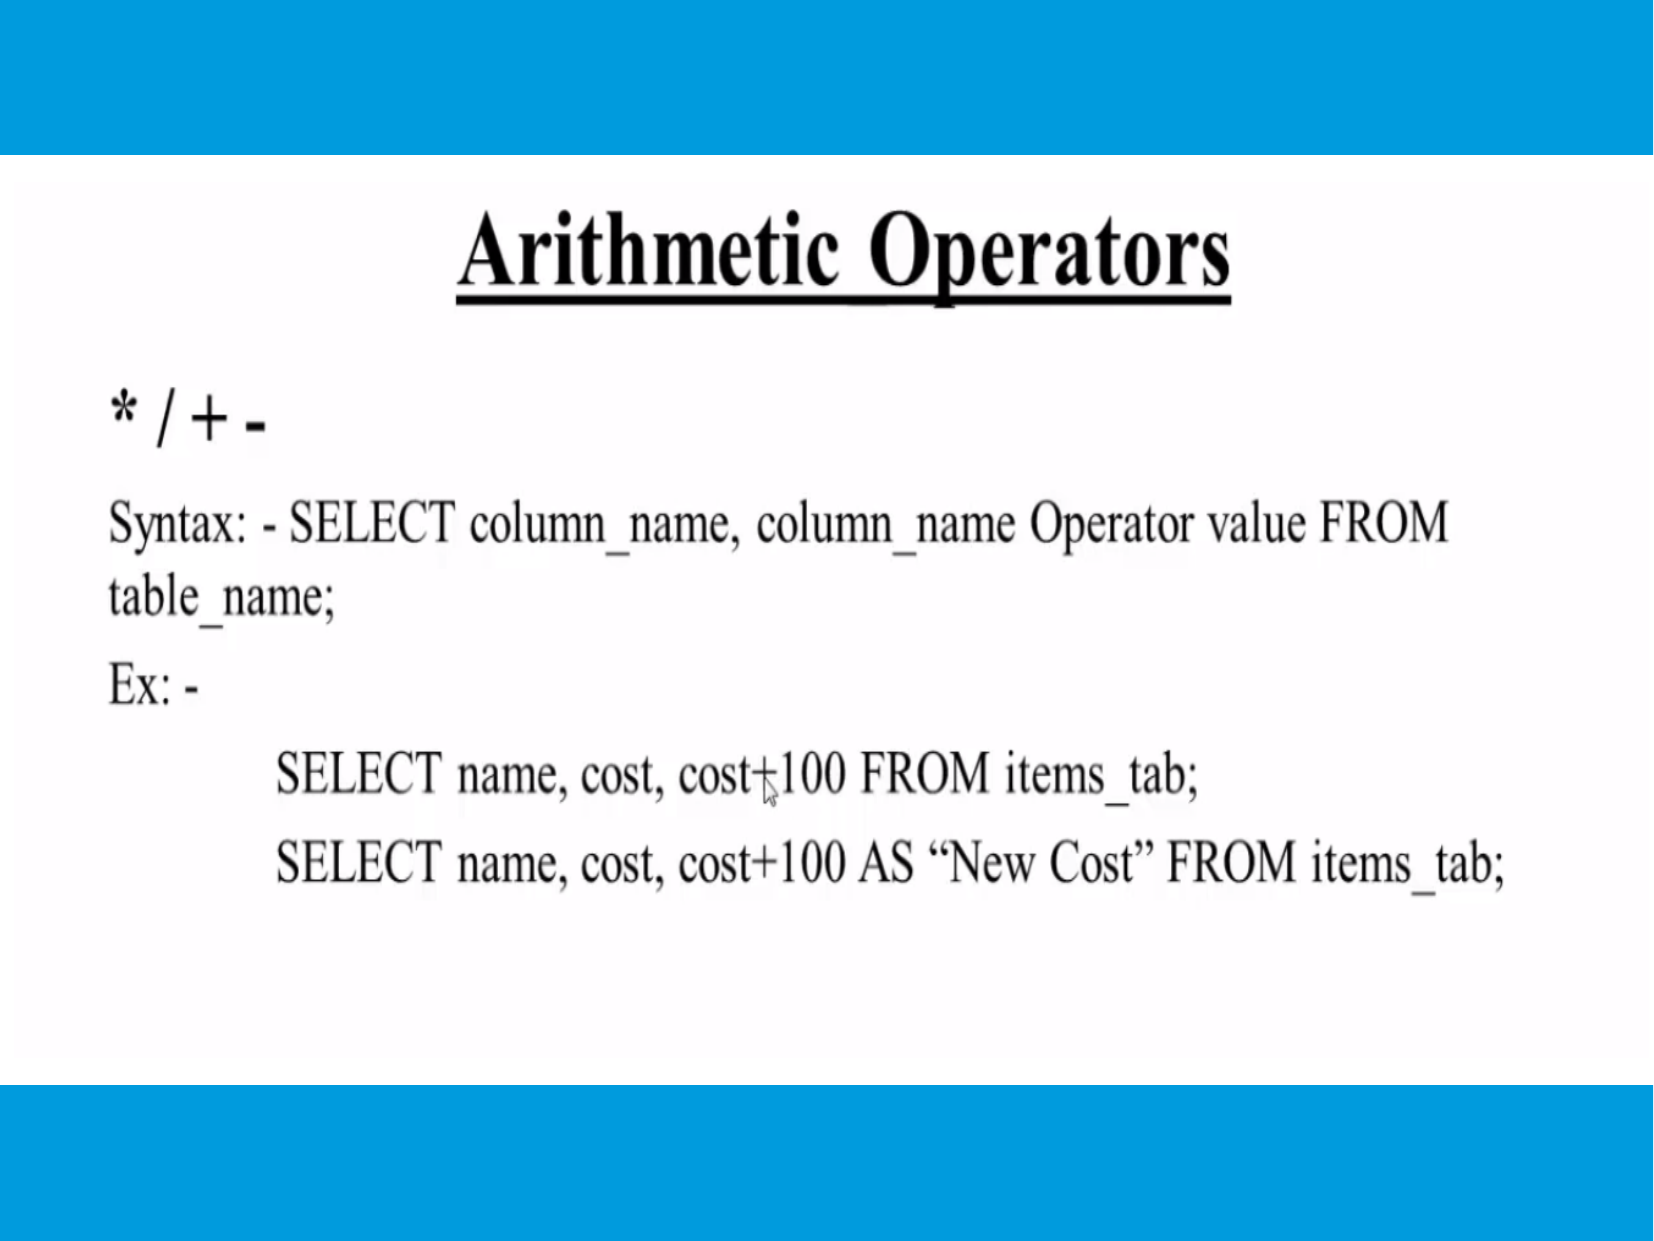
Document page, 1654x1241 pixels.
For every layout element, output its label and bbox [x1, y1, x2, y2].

picture [14, 182, 1649, 1058]
